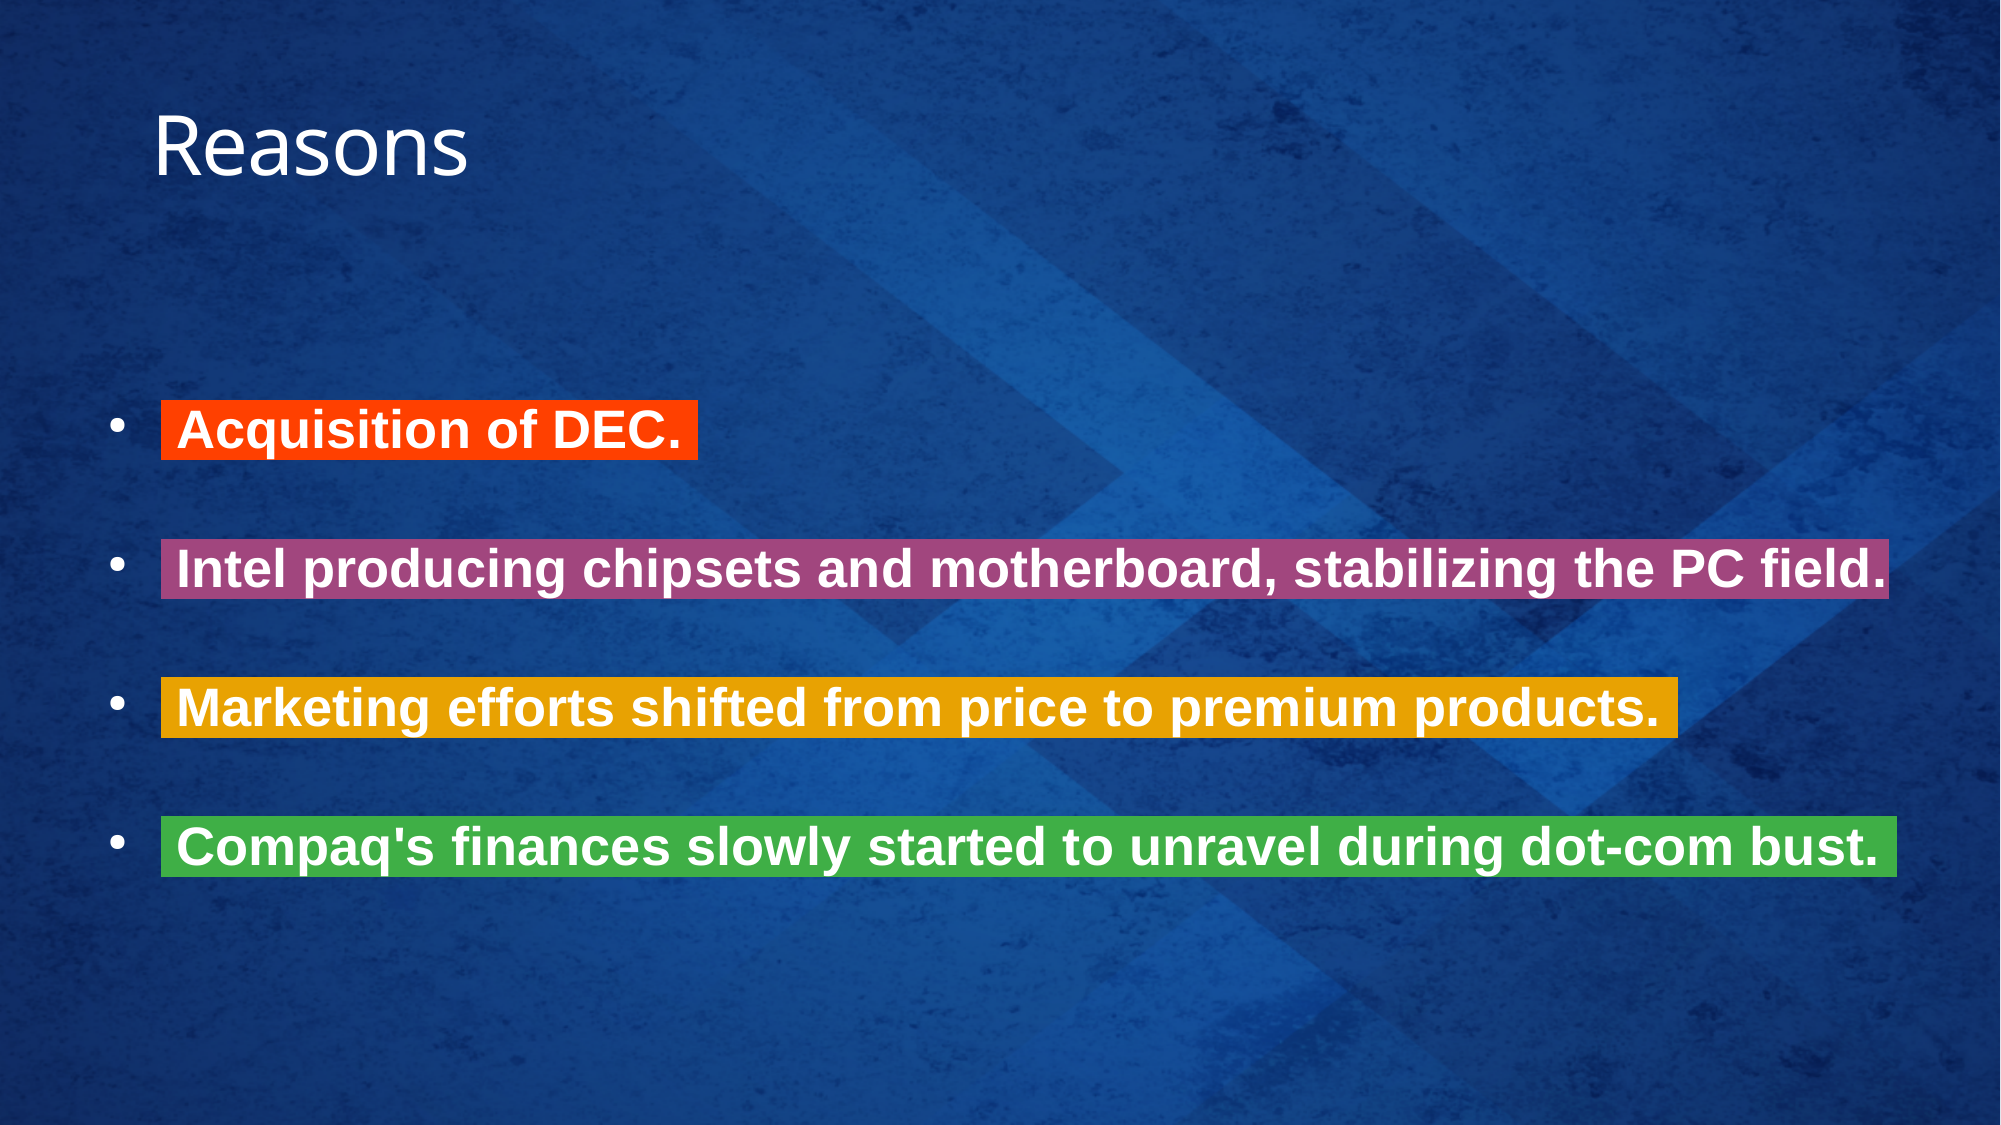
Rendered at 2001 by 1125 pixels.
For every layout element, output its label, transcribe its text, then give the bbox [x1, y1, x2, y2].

title Reasons [136, 72, 1538, 226]
picture [0, 0, 2001, 1125]
list Acquisition of DEC. Intel producing chipsets and motherboard, stabilizing the PC field. Marketing efforts shifted from price to premium products. Compaq's finances slowly started to unravel during dot-com bust. [75, 268, 1913, 1003]
